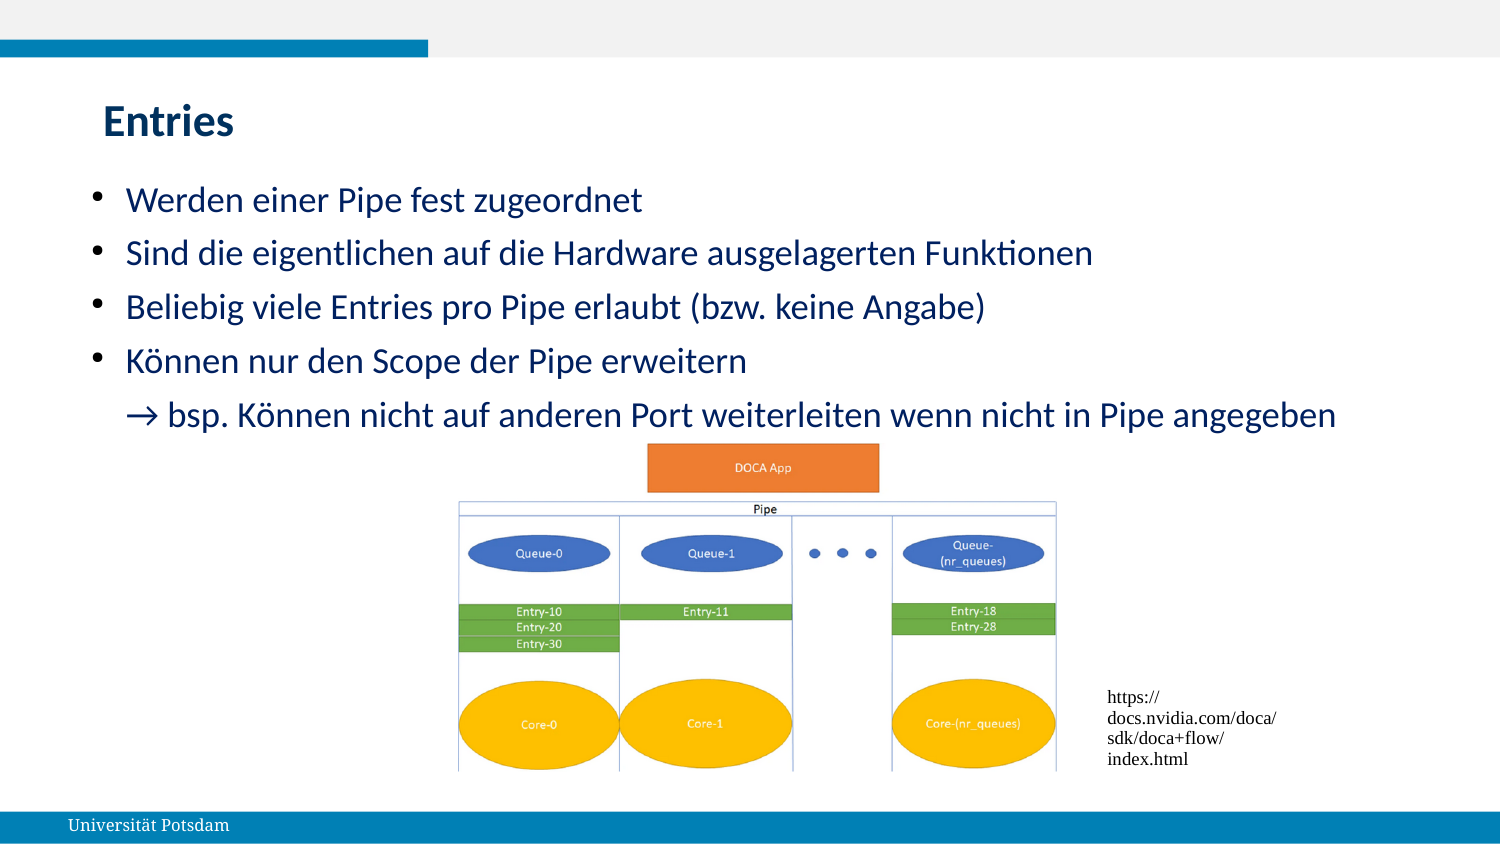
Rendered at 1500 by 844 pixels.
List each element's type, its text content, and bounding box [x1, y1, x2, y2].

title Entries [88, 103, 1418, 134]
picture [447, 442, 1063, 778]
text_box https://docs.nvidia.com/doca/sdk/doca+flow/index.html [1092, 679, 1300, 770]
text_box Werden einer Pipe fest zugeordnet Sind die eigentlichen auf die Hardware ausgelagerten Funktionen Beliebig viele Entries pro Pipe erlaubt (bzw. keine Angabe) Können nur den Scope der Pipe erweitern → bsp. Können nicht auf anderen Port weiterleiten wenn nicht in Pipe angegeben [76, 167, 1418, 443]
